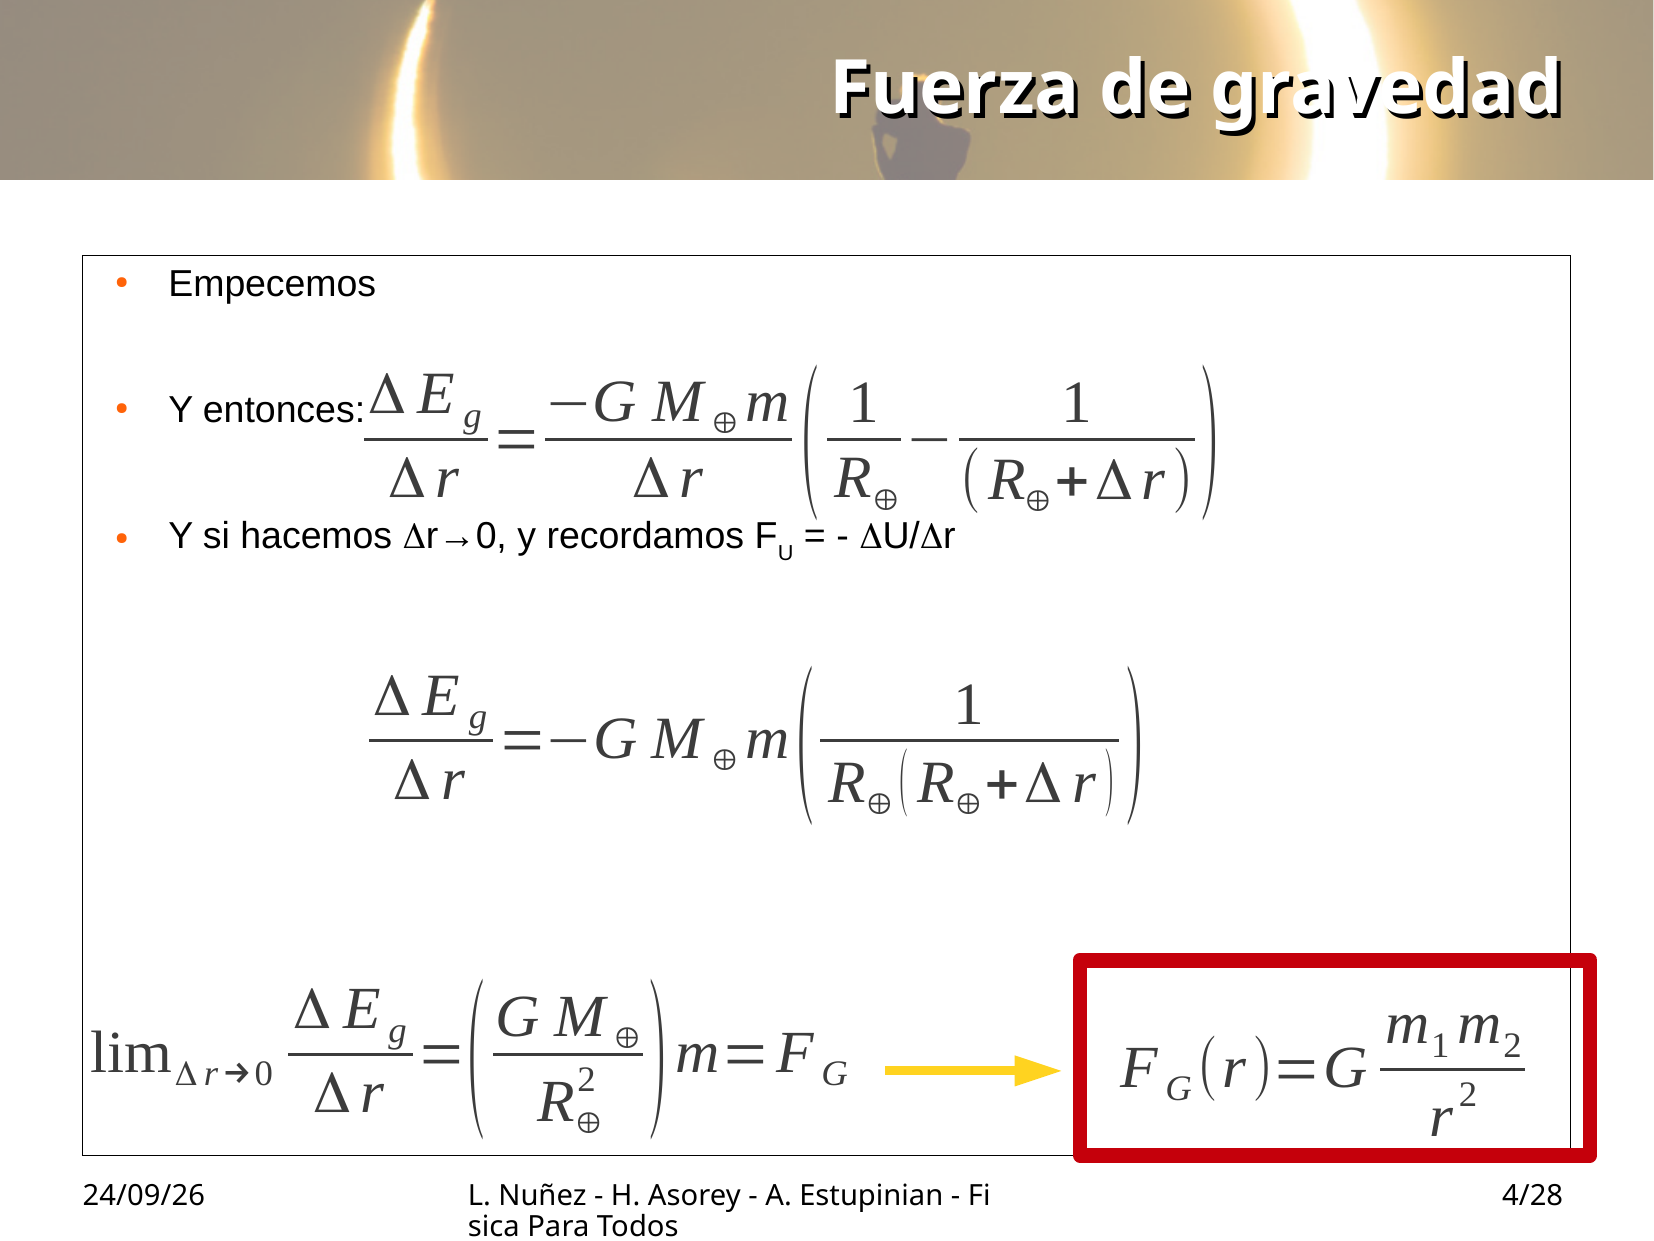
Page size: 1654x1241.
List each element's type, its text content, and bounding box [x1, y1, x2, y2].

picture [0, 0, 1654, 180]
chart [82, 975, 856, 1143]
chart [354, 360, 1228, 524]
text_box Empecemos Y entonces: Y si hacemos Dr→0, y recordamos FU = - DU/Dr [1087, 968, 1571, 1148]
text_box Empecemos Y entonces: Y si hacemos Dr→0, y recordamos FU = - DU/Dr [82, 255, 1571, 1156]
title Fuerza de gravedad [75, 19, 1564, 151]
chart [360, 661, 1152, 828]
chart [1110, 990, 1534, 1148]
